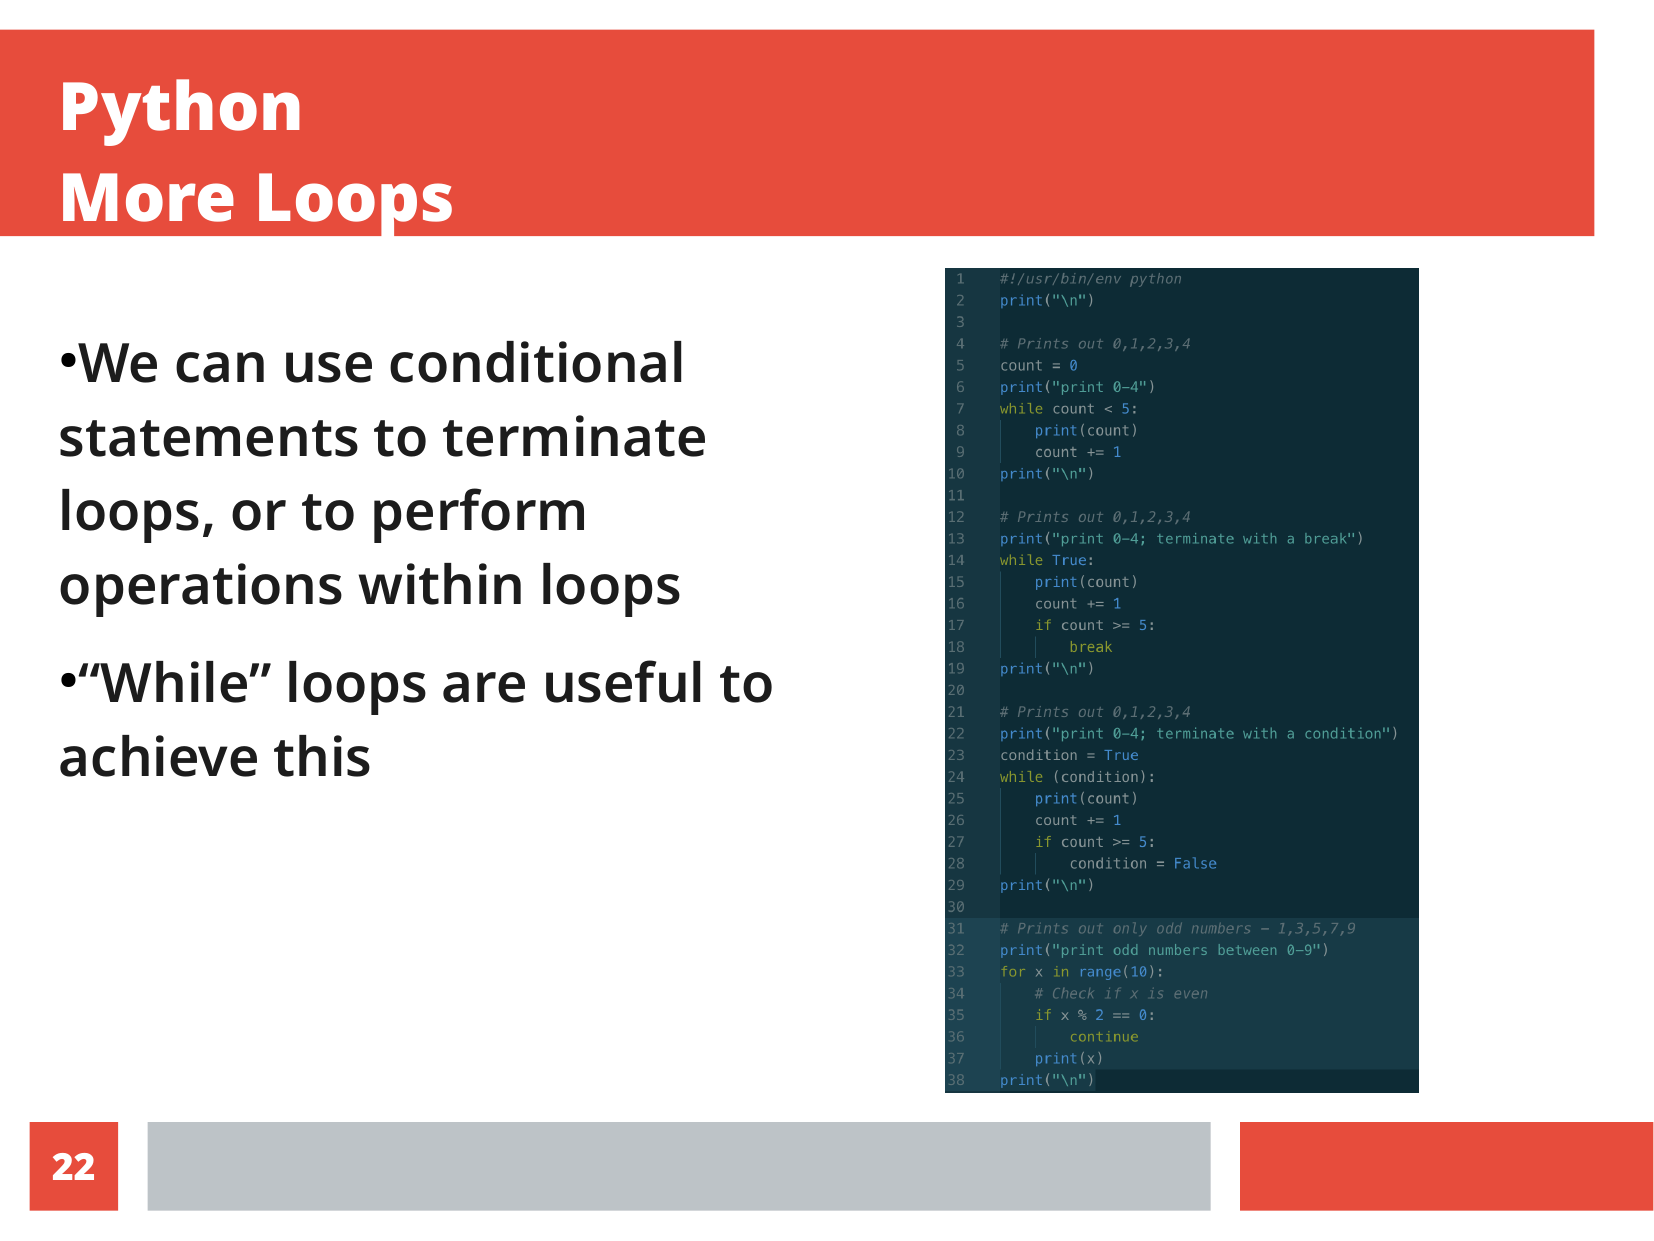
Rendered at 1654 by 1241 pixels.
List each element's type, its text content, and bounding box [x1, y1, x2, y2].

picture [945, 268, 1419, 1093]
list We can use conditional statements to terminate loops, or to perform operations within loops “While” loops are useful to achieve this [59, 324, 794, 1093]
title Python More Loops [59, 59, 1595, 207]
